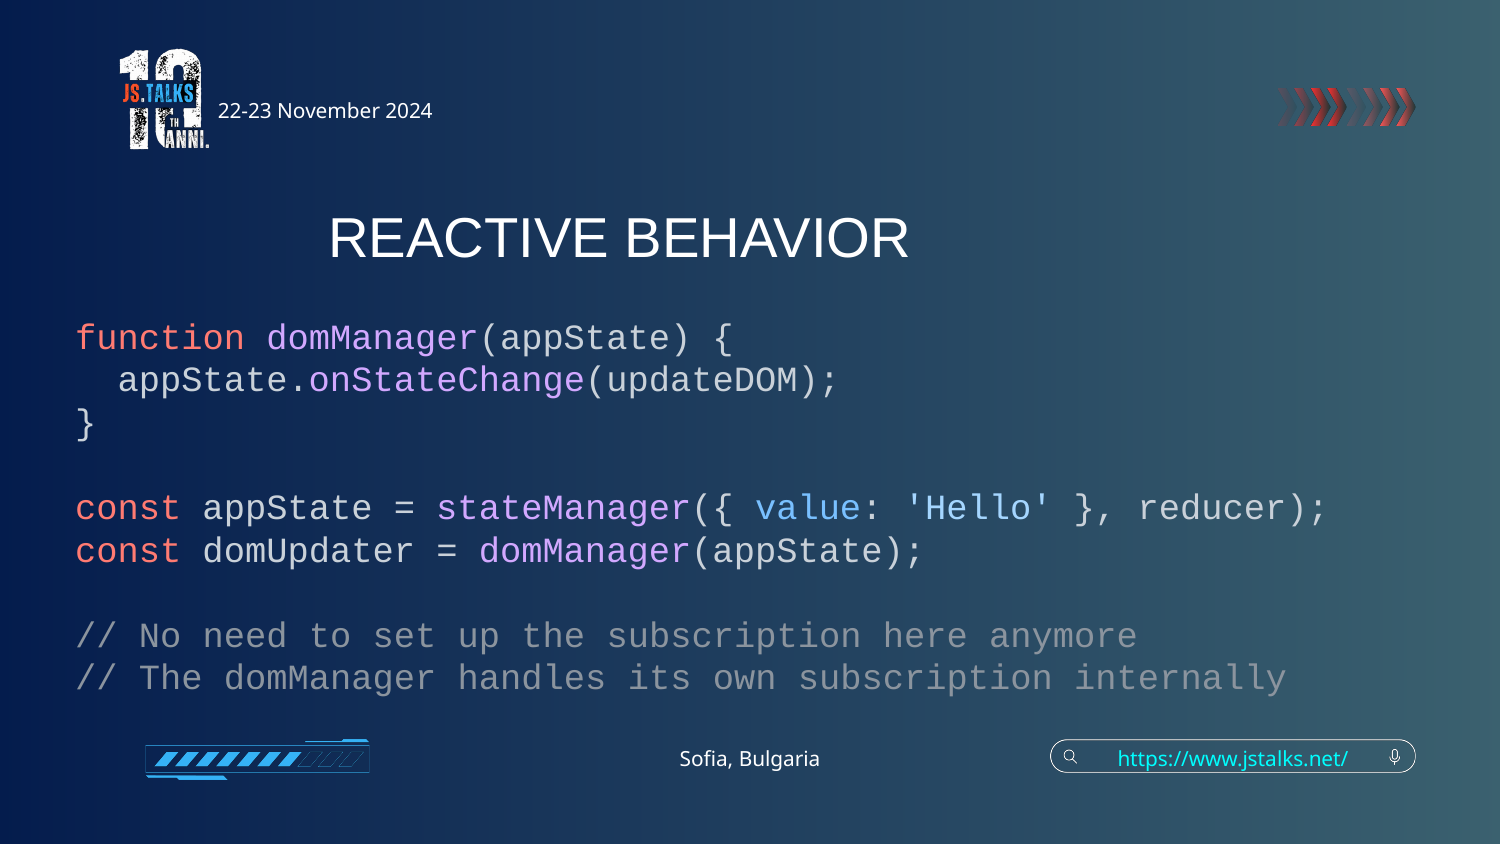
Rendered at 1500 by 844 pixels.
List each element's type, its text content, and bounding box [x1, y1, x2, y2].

text_box REACTIVE BEHAVIOR [328, 183, 1233, 269]
text_box function domManager(appState) { appState.onStateChange(updateDOM); } const appState = stateManager({ value: 'Hello' }, reducer); const domUpdater = domManager(appState); // No need to set up the subscription here anymore // The domManager handles its own subscription internally [0, 313, 1500, 572]
text_box https://www.jstalks.net/ [1103, 744, 1362, 772]
text_box Sofia, Bulgaria [654, 744, 846, 772]
text_box [1277, 88, 1416, 126]
text_box [65, 0, 258, 231]
text_box [1050, 739, 1416, 773]
text_box 22-23 November 2024 [217, 95, 507, 123]
text_box [145, 739, 370, 780]
